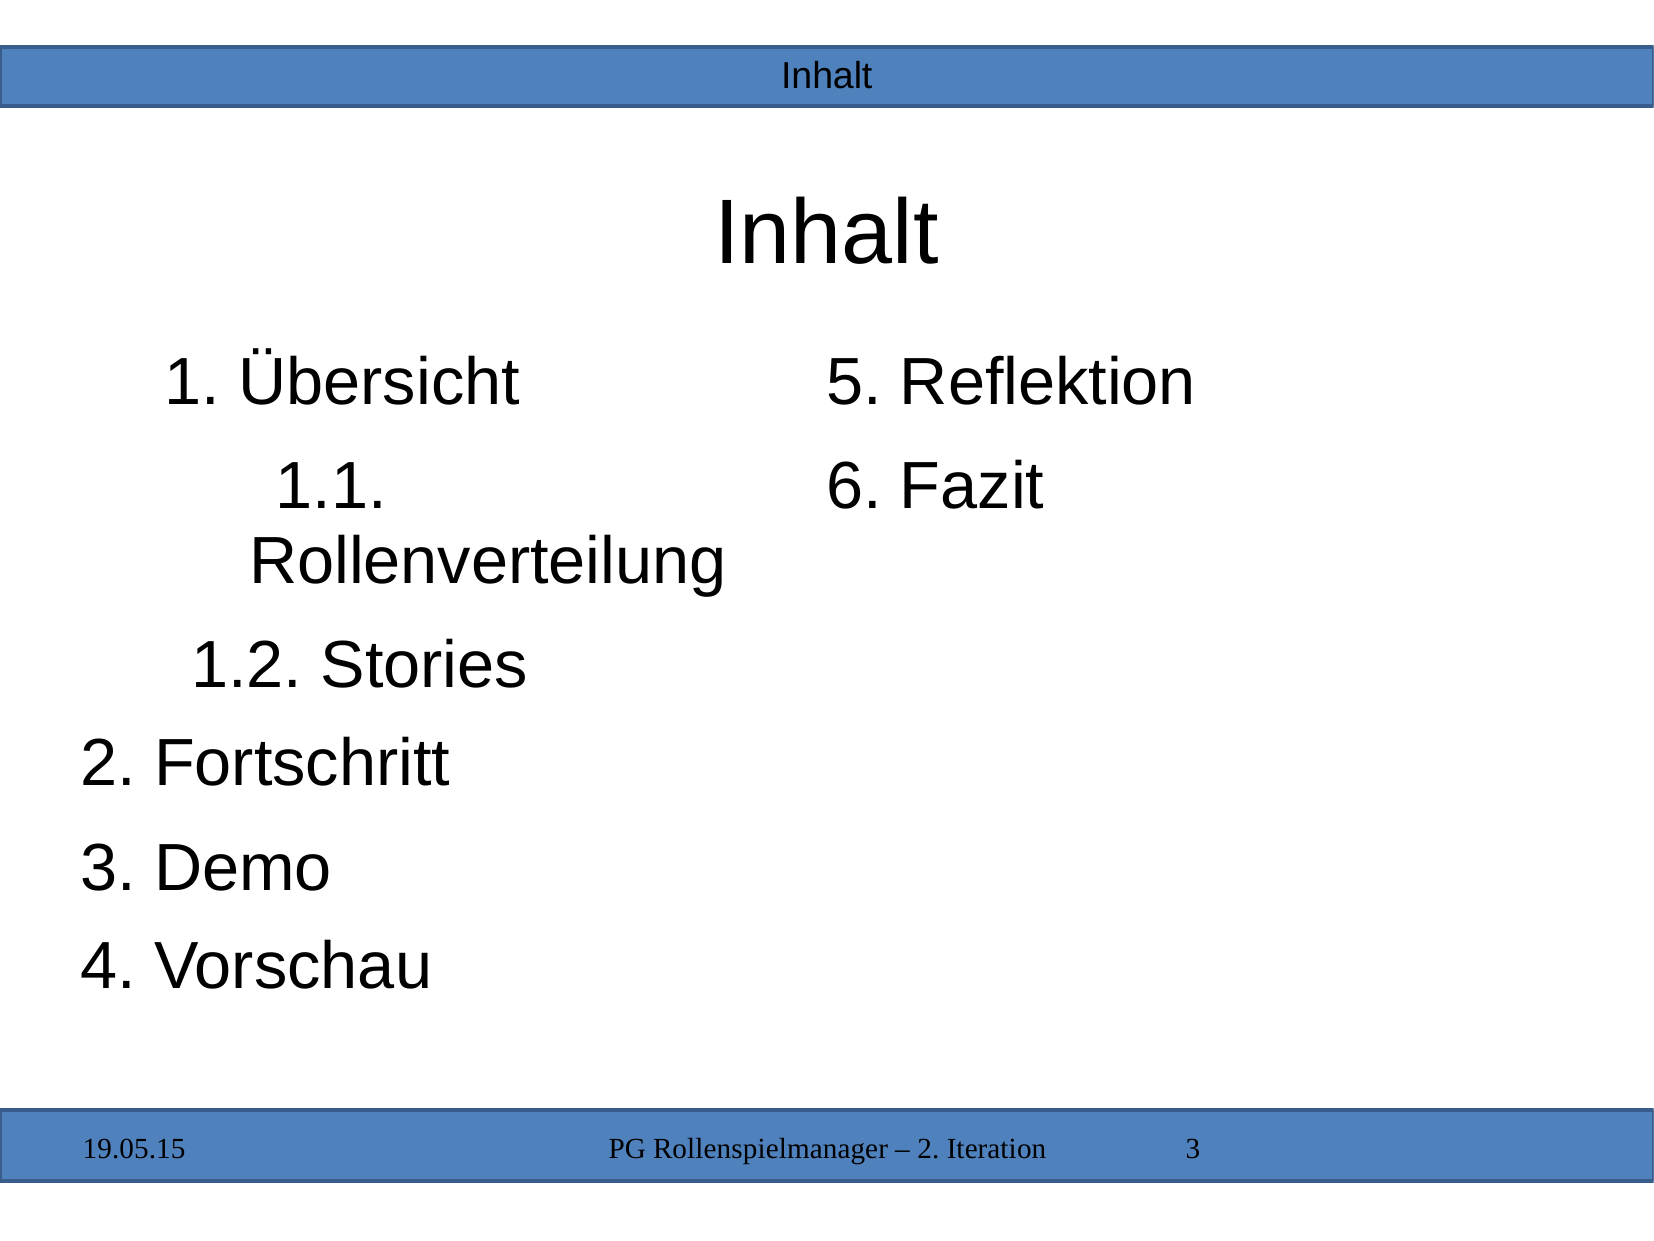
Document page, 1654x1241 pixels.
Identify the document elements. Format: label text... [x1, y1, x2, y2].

text_box Inhalt [0, 47, 1654, 105]
list 5. Reflektion 6. Fazit [825, 343, 1619, 1063]
text_box PG Rollenspielmanager – 2. Iteration [565, 1129, 1090, 1216]
text_box [1185, 1129, 1571, 1216]
list 1. Übersicht 1.1. Rollenverteilung 1.2. Stories 2. Fortschritt 3. Demo 4. Vorschau [80, 343, 791, 1063]
title Inhalt [82, 123, 1571, 331]
text_box 19.05.15 [82, 1129, 468, 1216]
